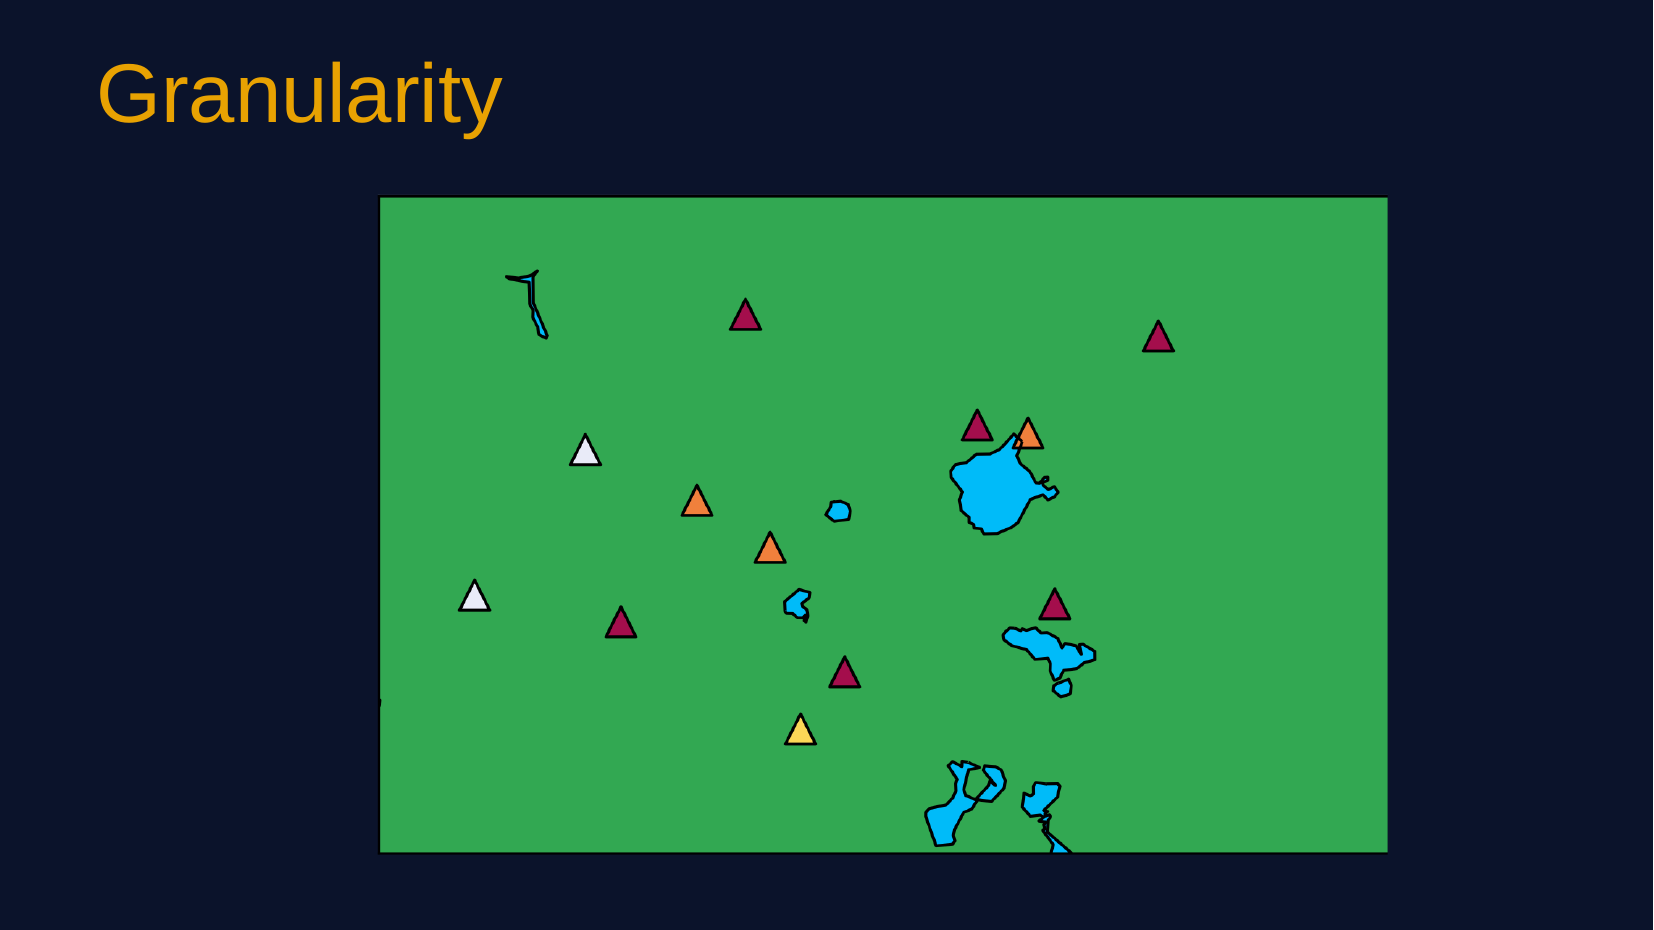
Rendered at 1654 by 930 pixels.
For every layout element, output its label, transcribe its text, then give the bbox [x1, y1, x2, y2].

title Granularity [96, 37, 585, 151]
picture [375, 187, 1388, 863]
